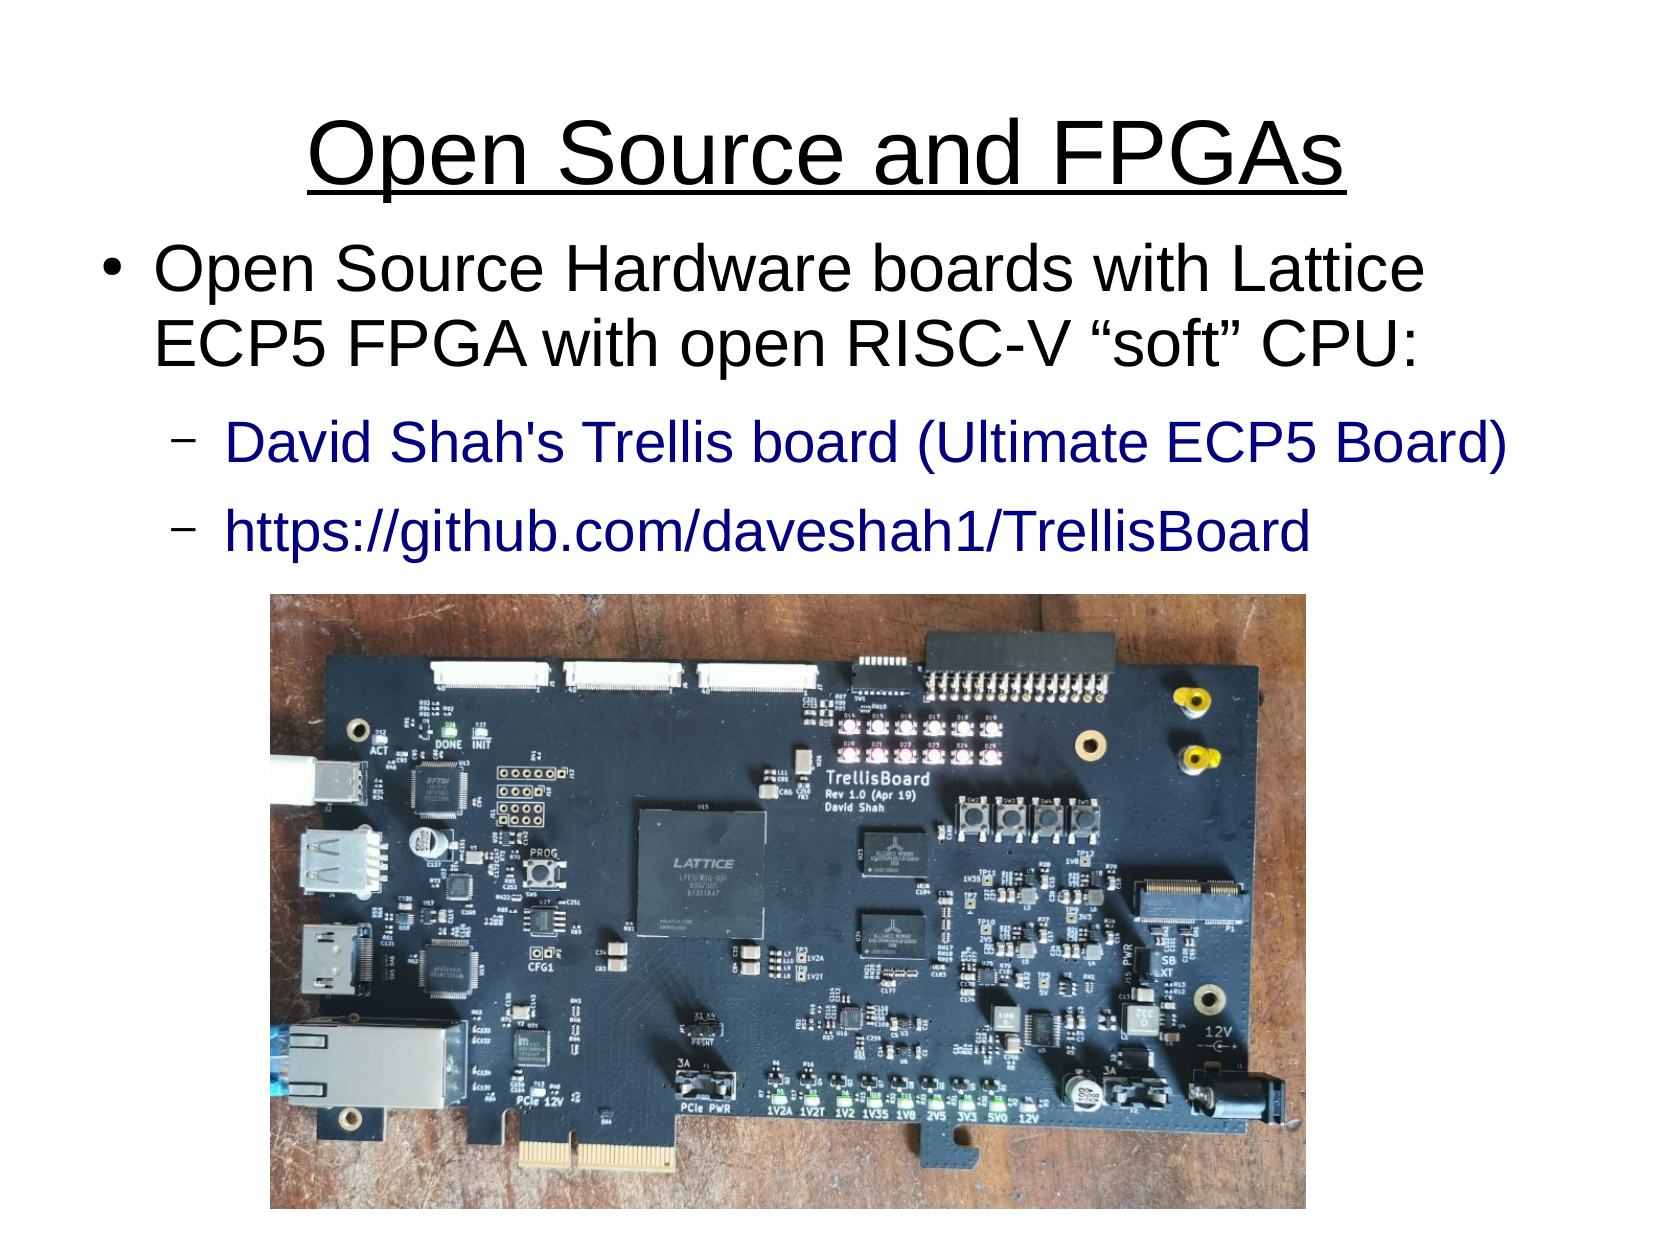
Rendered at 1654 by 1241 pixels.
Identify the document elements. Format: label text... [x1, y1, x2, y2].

picture [270, 594, 1306, 1209]
list Open Source Hardware boards with Lattice ECP5 FPGA with open RISC-V “soft” CPU: David Shah's Trellis board (Ultimate ECP5 Board) https://github.com/daveshah1/TrellisBoard [82, 257, 1571, 1044]
title Open Source and FPGAs [82, 49, 1571, 257]
